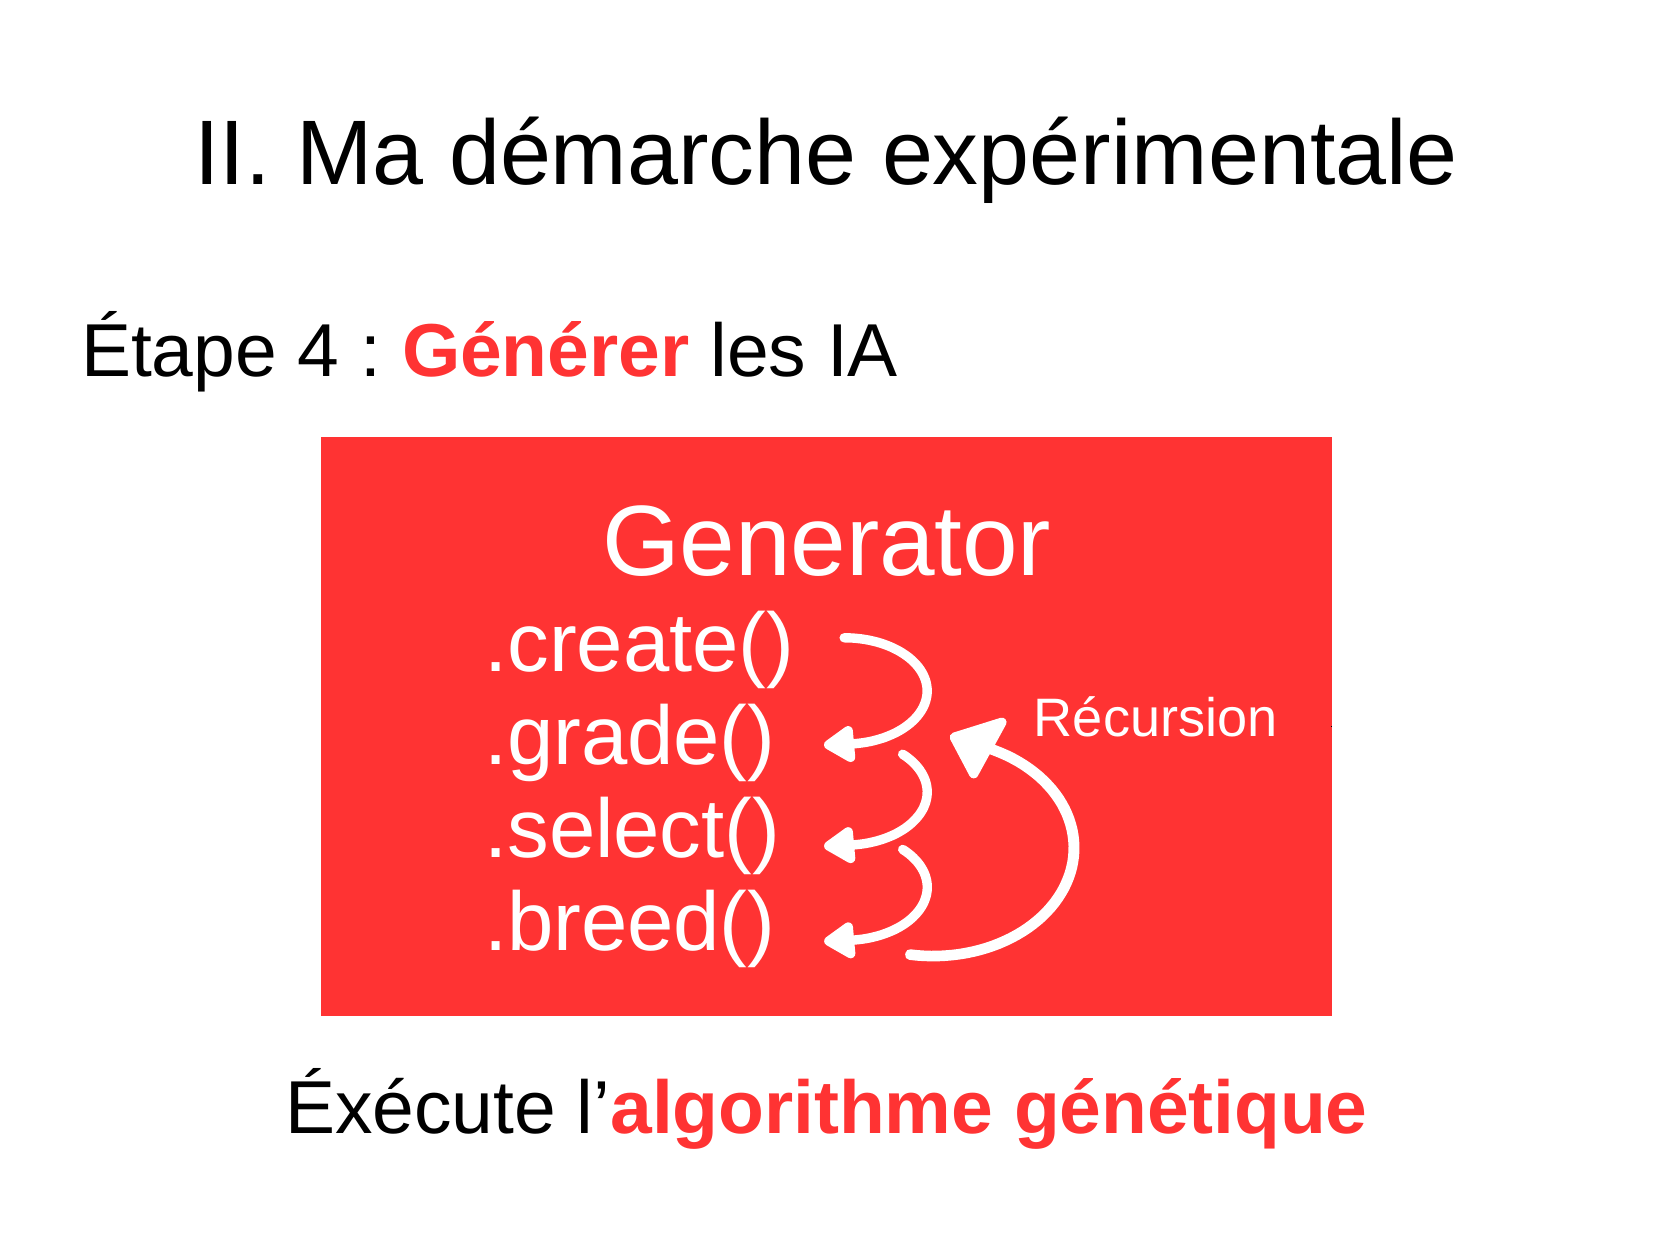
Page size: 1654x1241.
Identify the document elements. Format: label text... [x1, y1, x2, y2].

text_box [828, 637, 928, 758]
title II. Ma démarche expérimentale [82, 49, 1571, 257]
text_box Étape 4 : Générer les IA [66, 301, 913, 400]
text_box [828, 754, 928, 859]
text_box Récursion [1018, 680, 1294, 756]
text_box [909, 722, 1075, 957]
text_box [828, 849, 928, 954]
text_box Generator .create() .grade() .select() .breed() [321, 437, 1332, 1016]
text_box Éxécute l’algorithme génétique [270, 1058, 1384, 1158]
